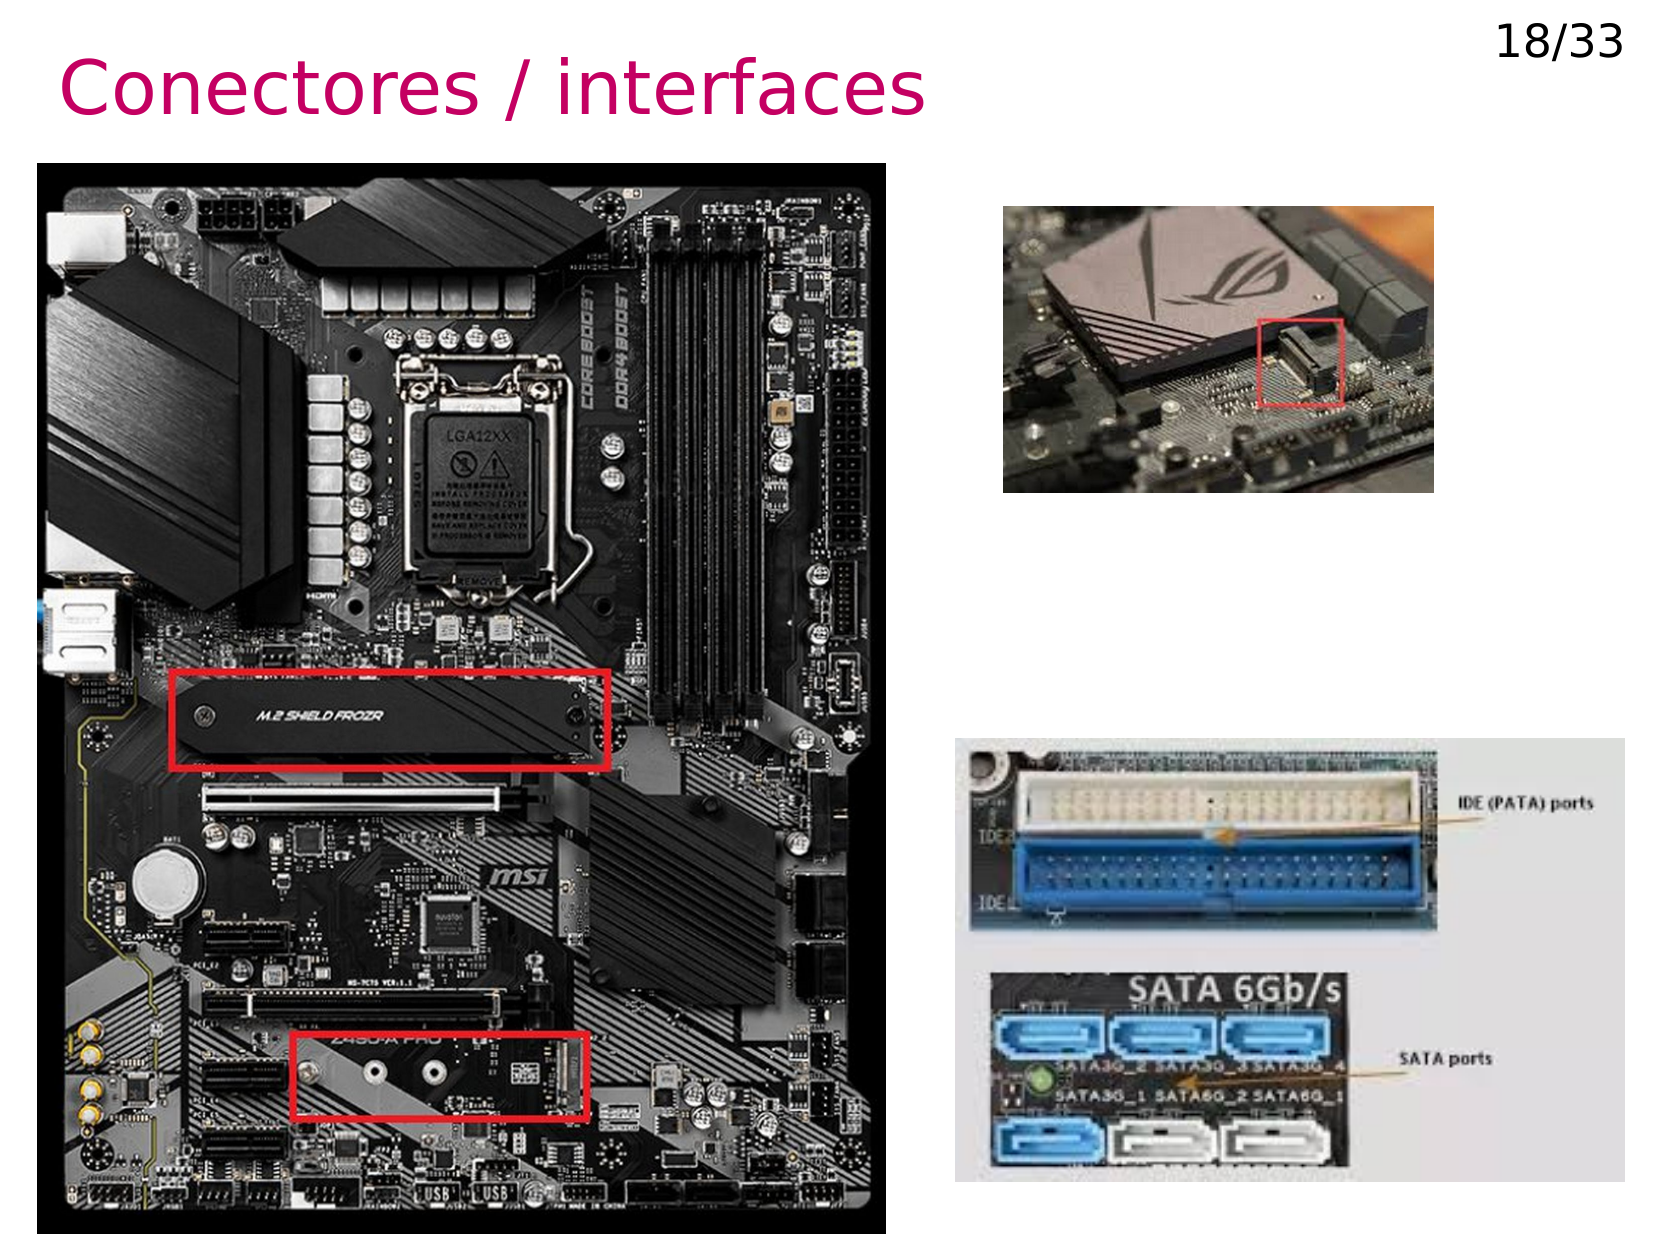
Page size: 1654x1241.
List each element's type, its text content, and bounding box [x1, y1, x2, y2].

picture [1003, 206, 1434, 493]
picture [955, 738, 1625, 1182]
picture [37, 163, 886, 1234]
title Conectores / interfaces [59, 29, 1625, 148]
